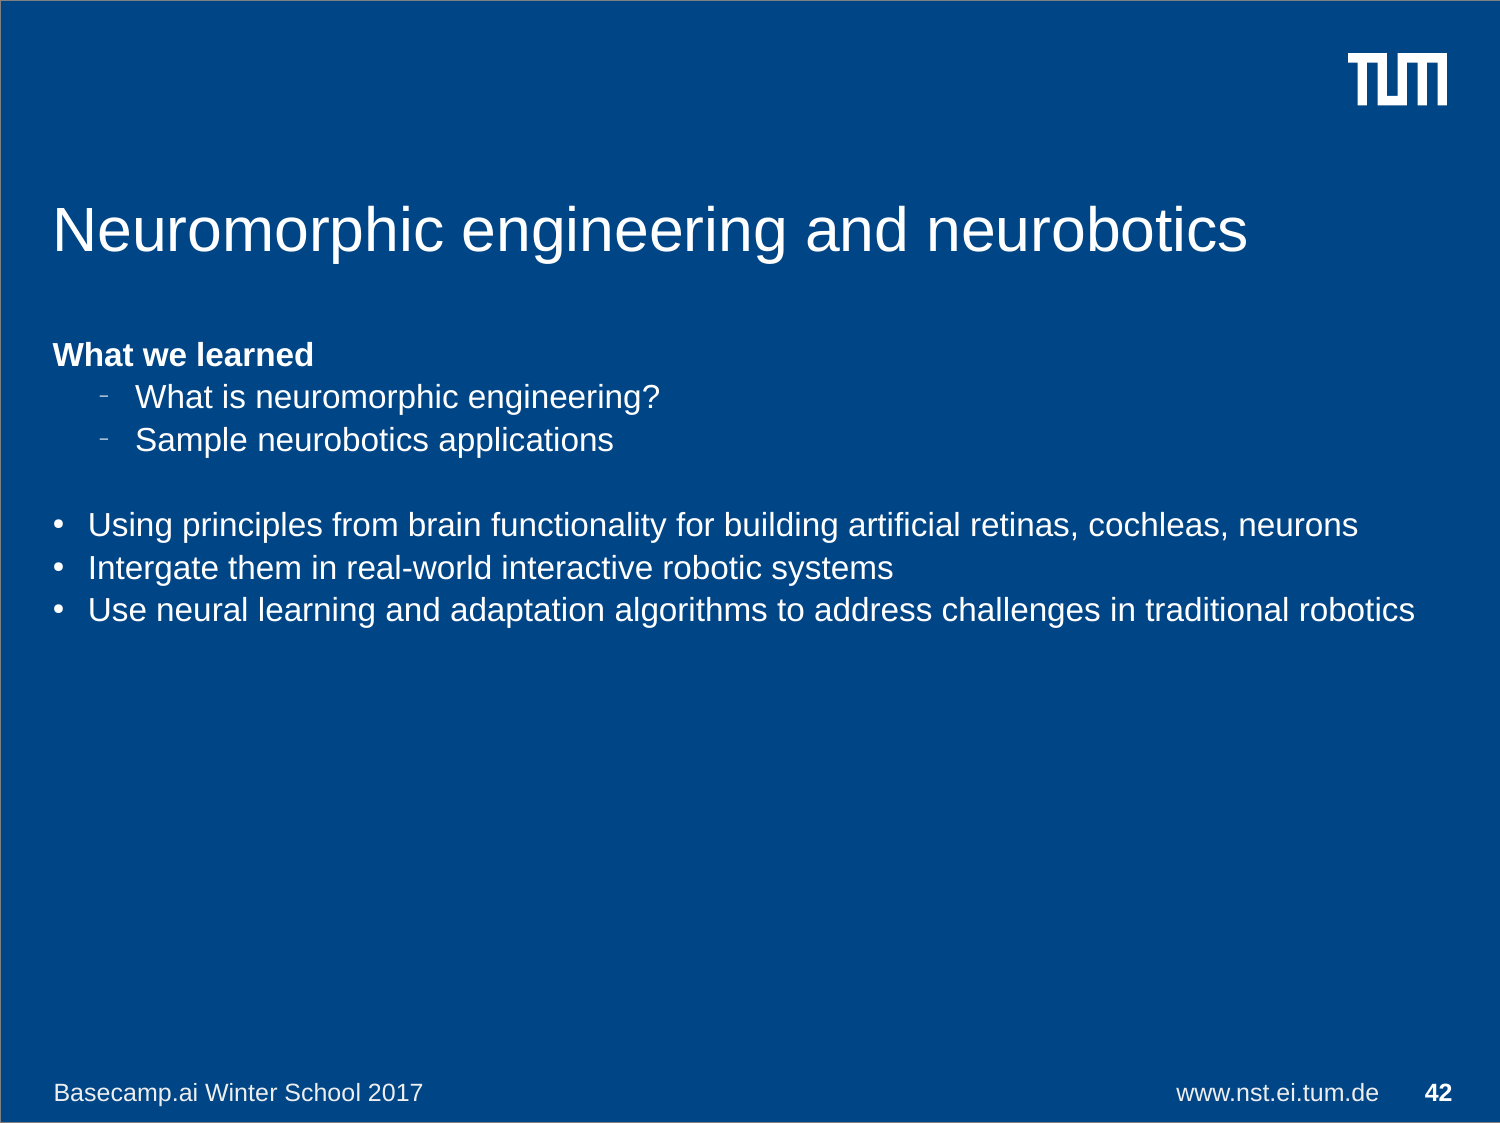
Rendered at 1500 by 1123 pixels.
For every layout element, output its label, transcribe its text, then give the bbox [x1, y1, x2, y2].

list What we learned What is neuromorphic engineering? Sample neurobotics applications Using principles from brain functionality for building artificial retinas, cochleas, neurons Intergate them in real-world interactive robotic systems Use neural learning and adaptation algorithms to address challenges in traditional robotics [52, 330, 1453, 624]
title Neuromorphic engineering and neurobotics [52, 195, 1453, 266]
